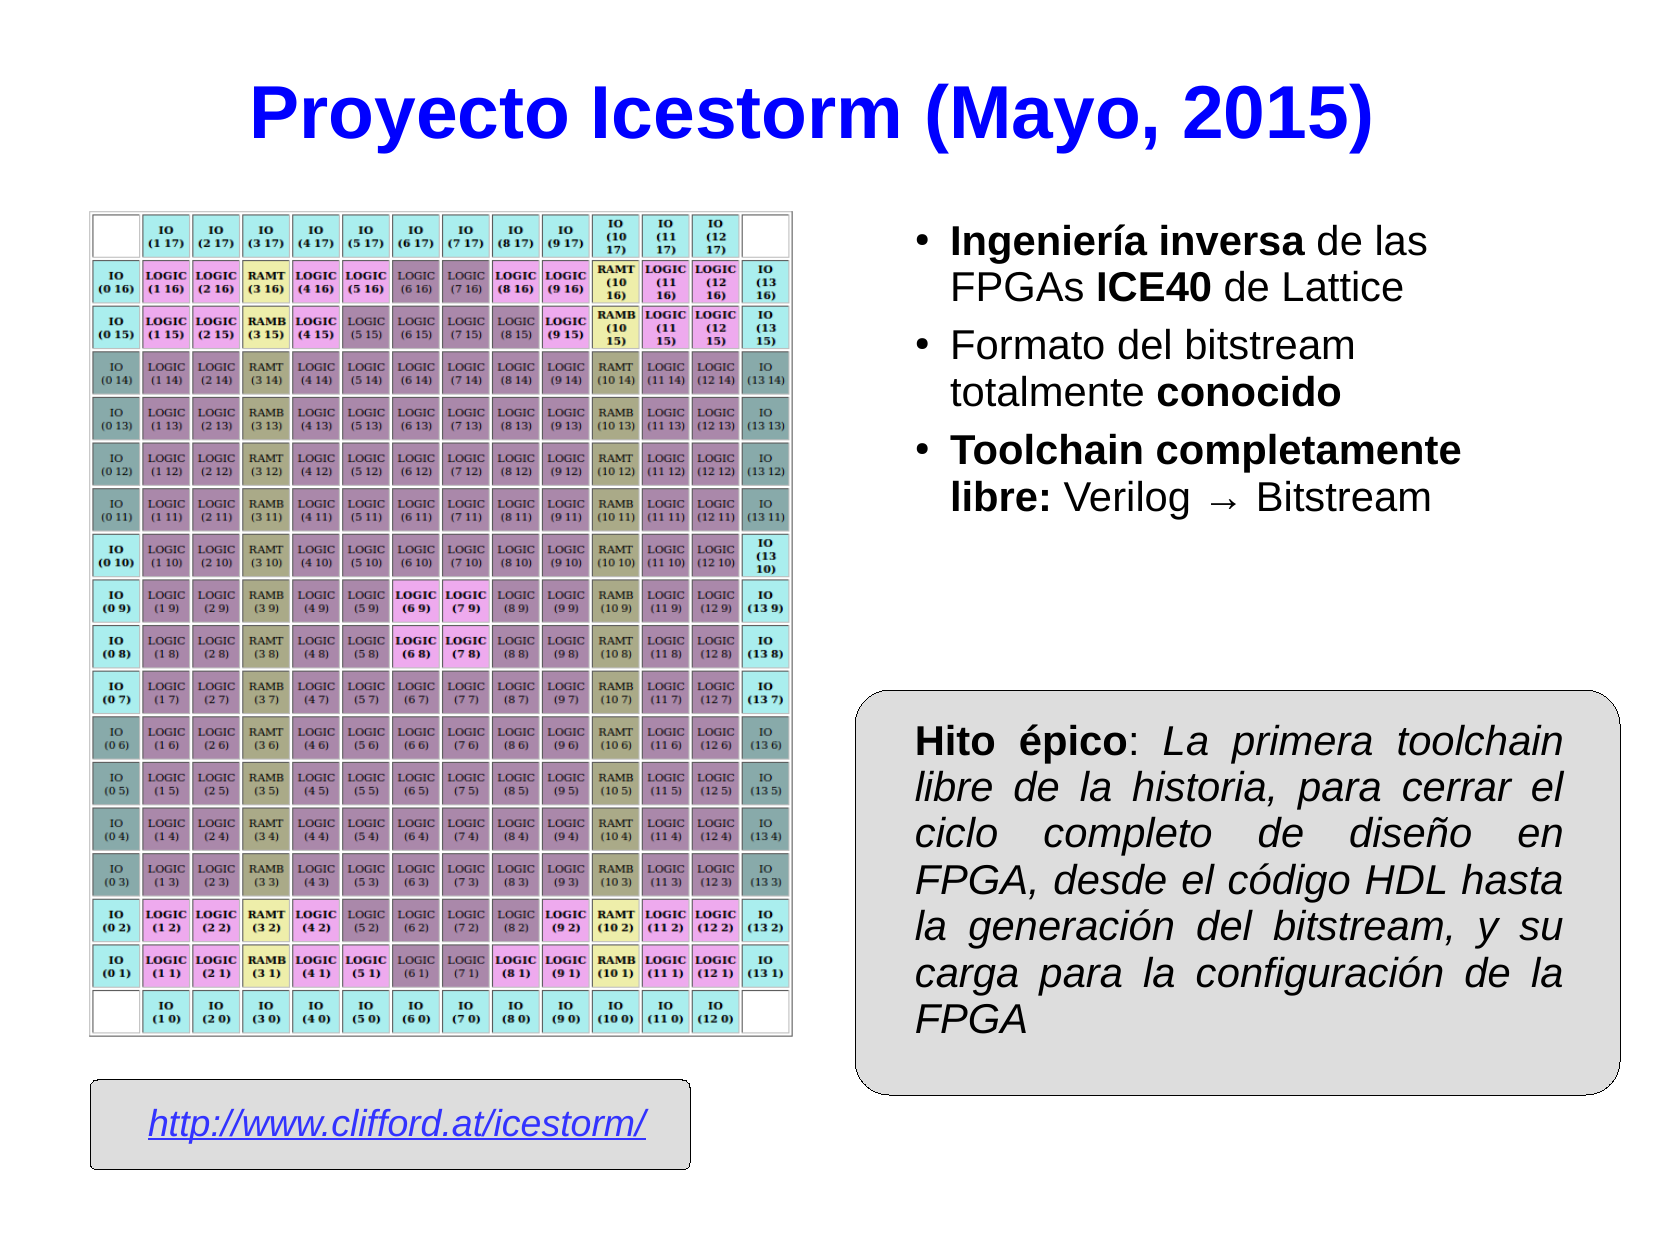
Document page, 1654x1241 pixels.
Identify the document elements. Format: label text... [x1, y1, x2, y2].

text_box Proyecto Icestorm (Mayo, 2015) [64, 59, 1561, 166]
text_box http://www.clifford.at/icestorm/ [133, 1094, 721, 1170]
text_box Hito épico: La primera toolchain libre de la historia, para cerrar el ciclo completo de diseño en FPGA, desde el código HDL hasta la generación del bitstream, y su carga para la configuración de la FPGA [900, 709, 1579, 1051]
text_box [855, 690, 1621, 1096]
picture [87, 209, 796, 1040]
text_box [90, 1079, 691, 1170]
text_box Ingeniería inversa de las FPGAs ICE40 de Lattice Formato del bitstream totalmente conocido Toolchain completamente libre: Verilog → Bitstream [900, 210, 1561, 633]
